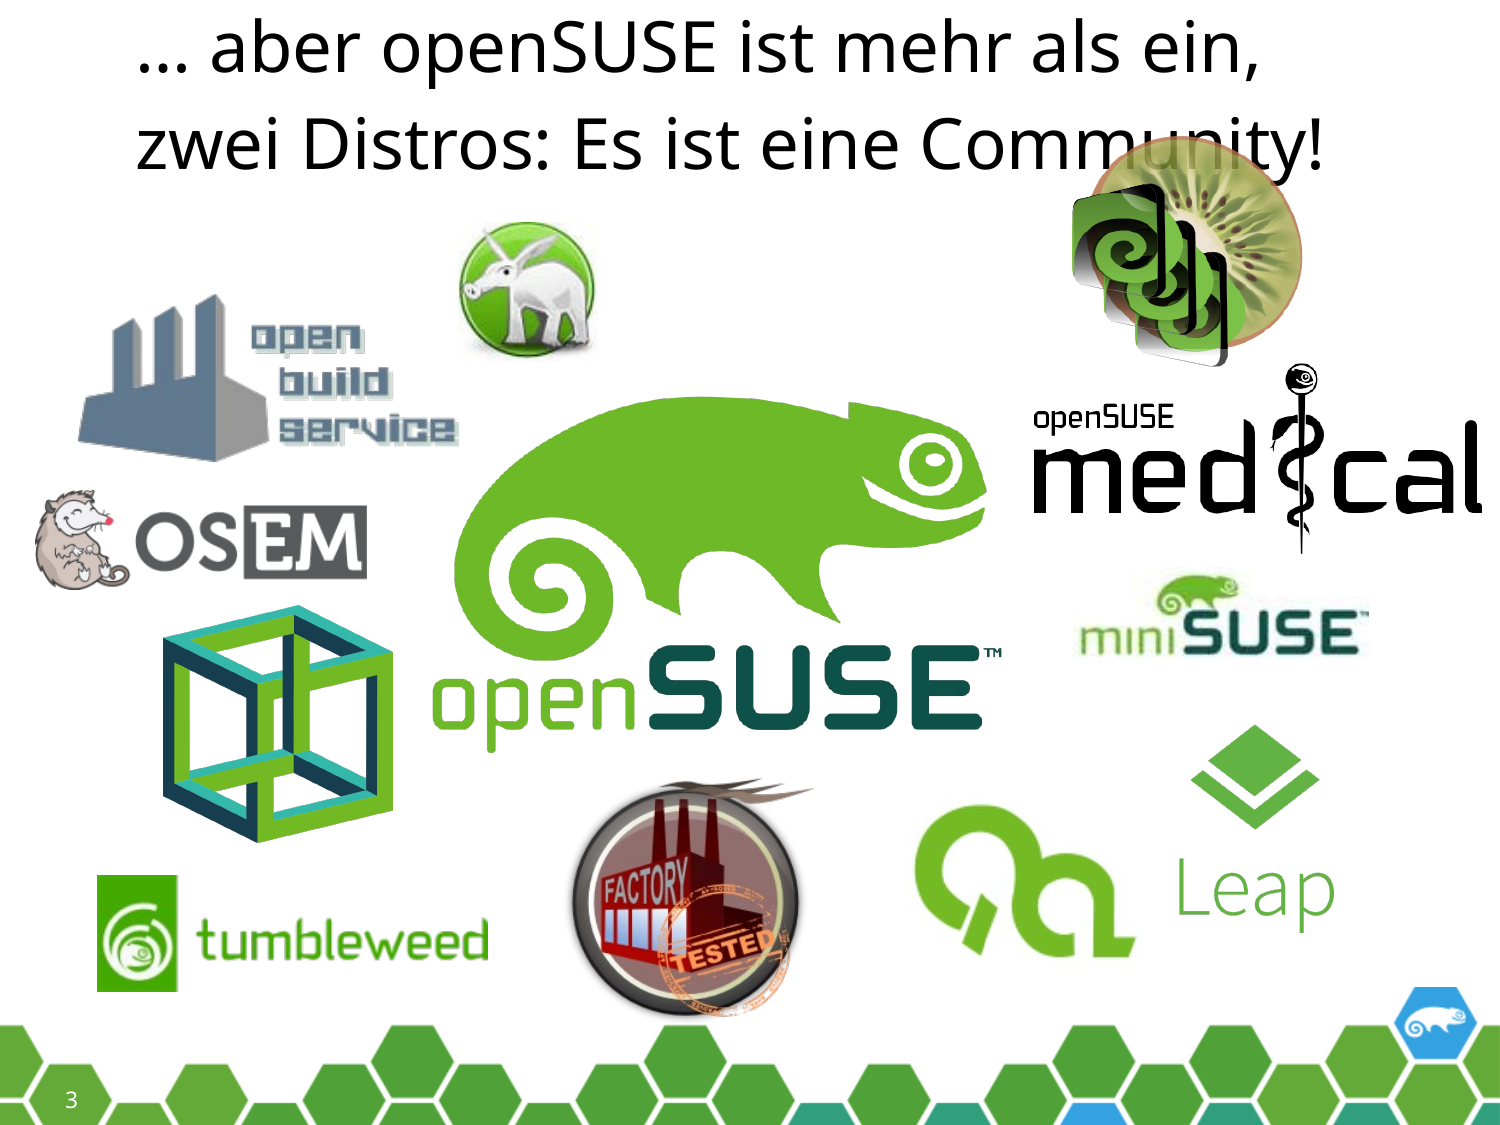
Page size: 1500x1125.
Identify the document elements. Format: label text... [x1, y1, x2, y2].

picture [1073, 567, 1369, 666]
picture [0, 136, 1500, 1125]
title … aber openSUSE ist mehr als ein, zwei Distros: Es ist eine Community! [135, 4, 1372, 183]
picture [163, 605, 393, 843]
picture [1164, 708, 1349, 958]
picture [35, 490, 367, 590]
